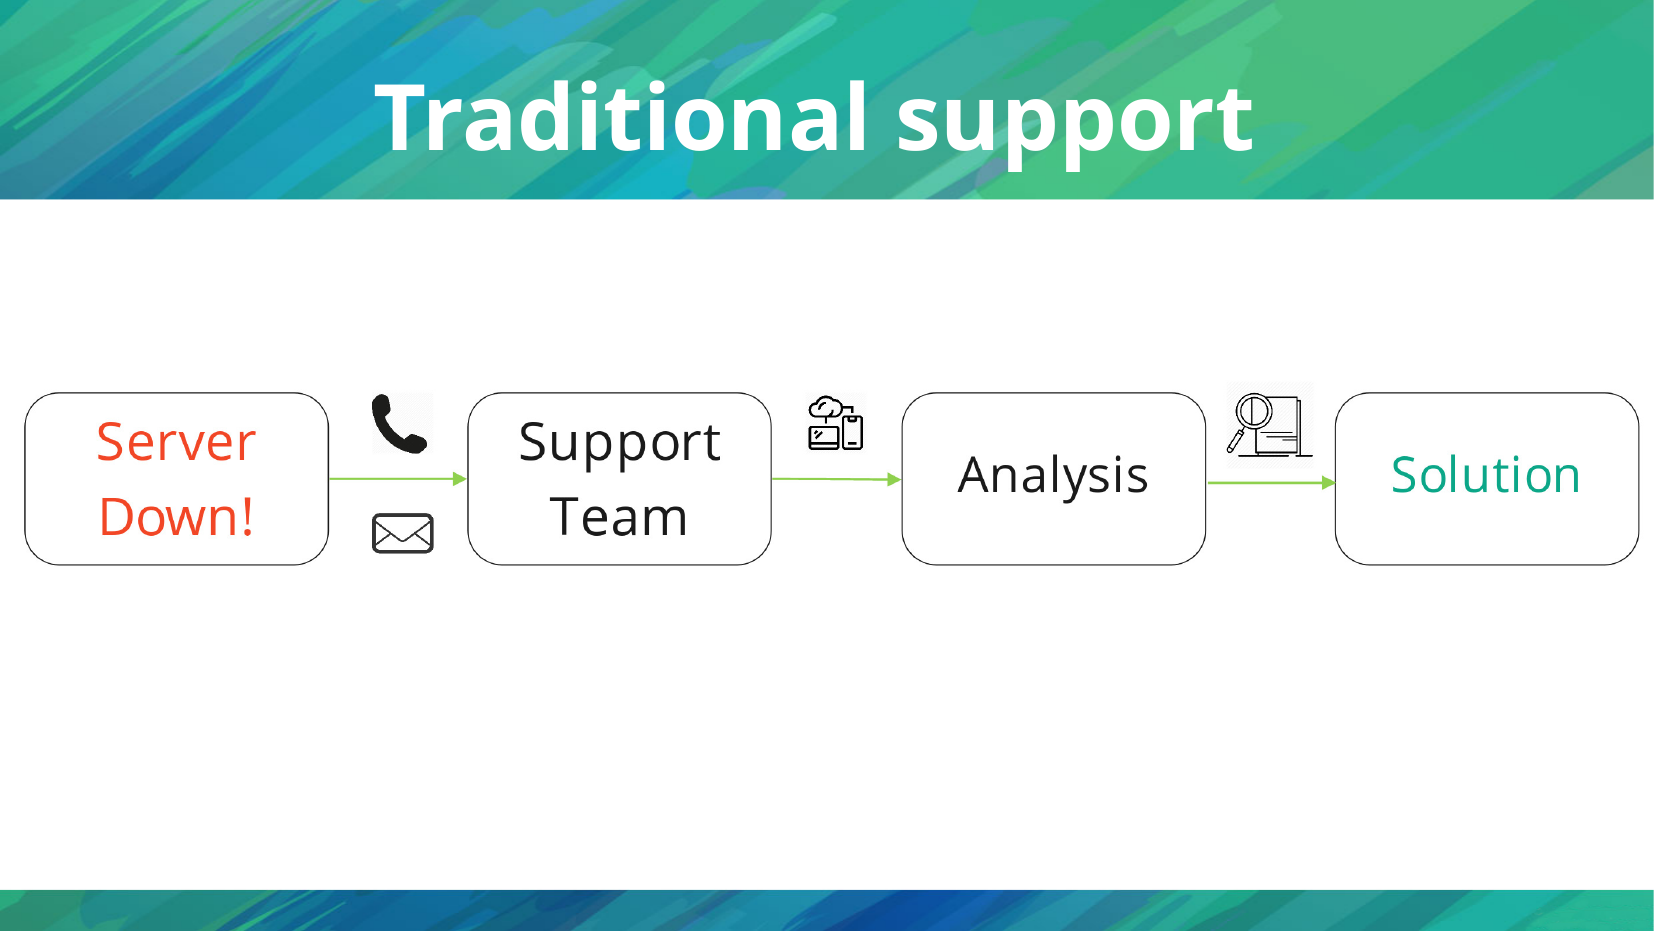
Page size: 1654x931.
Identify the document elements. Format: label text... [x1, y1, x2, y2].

title Traditional support [82, 37, 1571, 193]
picture [0, 0, 1654, 931]
